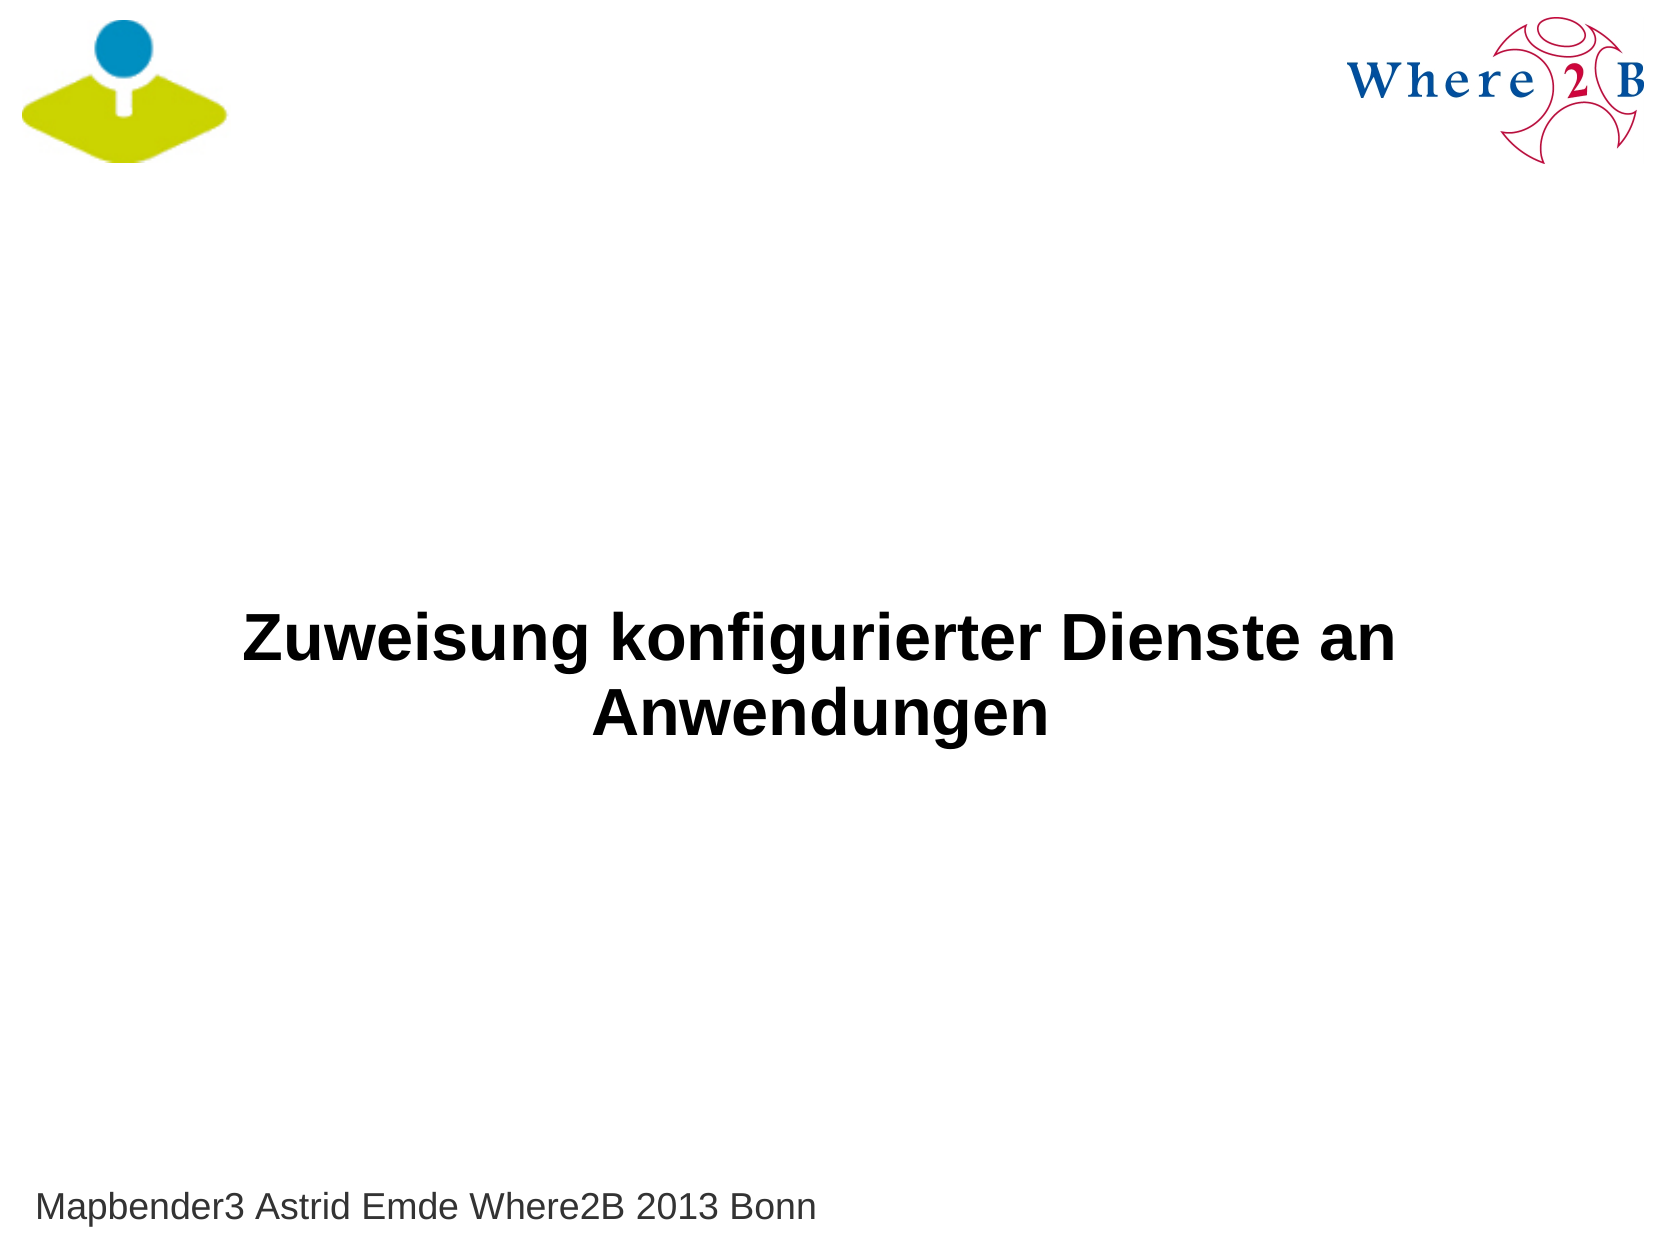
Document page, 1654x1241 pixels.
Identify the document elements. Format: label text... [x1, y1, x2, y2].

picture [22, 20, 231, 163]
picture [1347, 17, 1644, 164]
subtitle Zuweisung konfigurierter Dienste an Anwendungen [76, 177, 1565, 1173]
